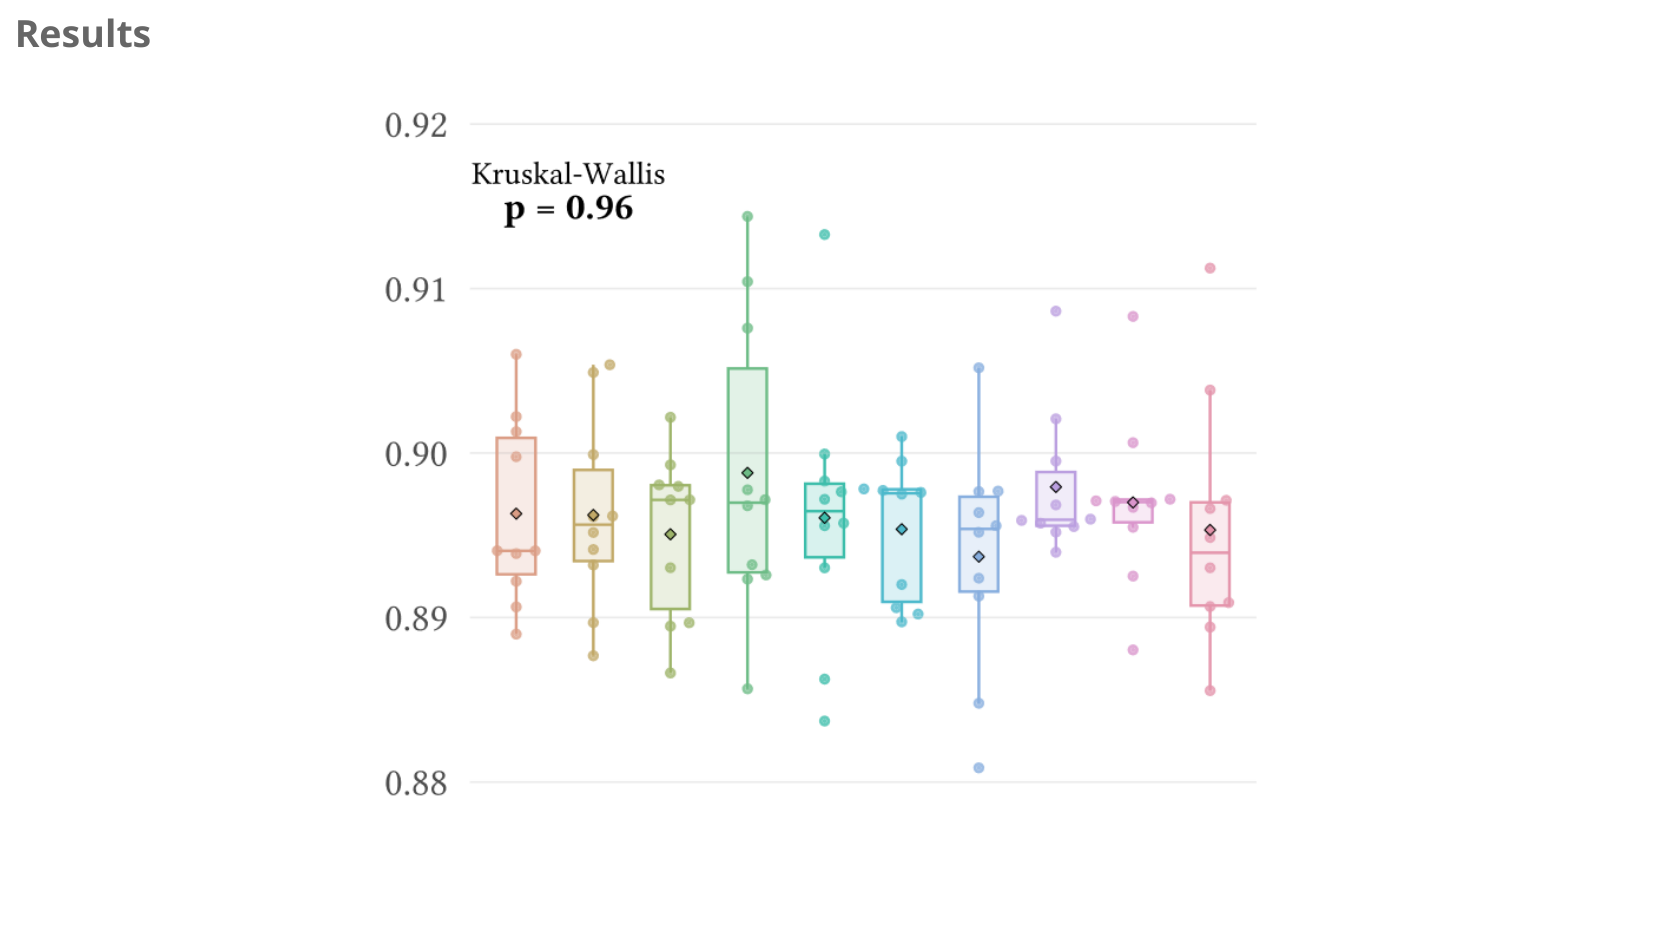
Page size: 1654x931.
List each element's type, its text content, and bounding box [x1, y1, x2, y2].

picture [362, 118, 1292, 832]
text_box Results [0, 0, 1654, 118]
